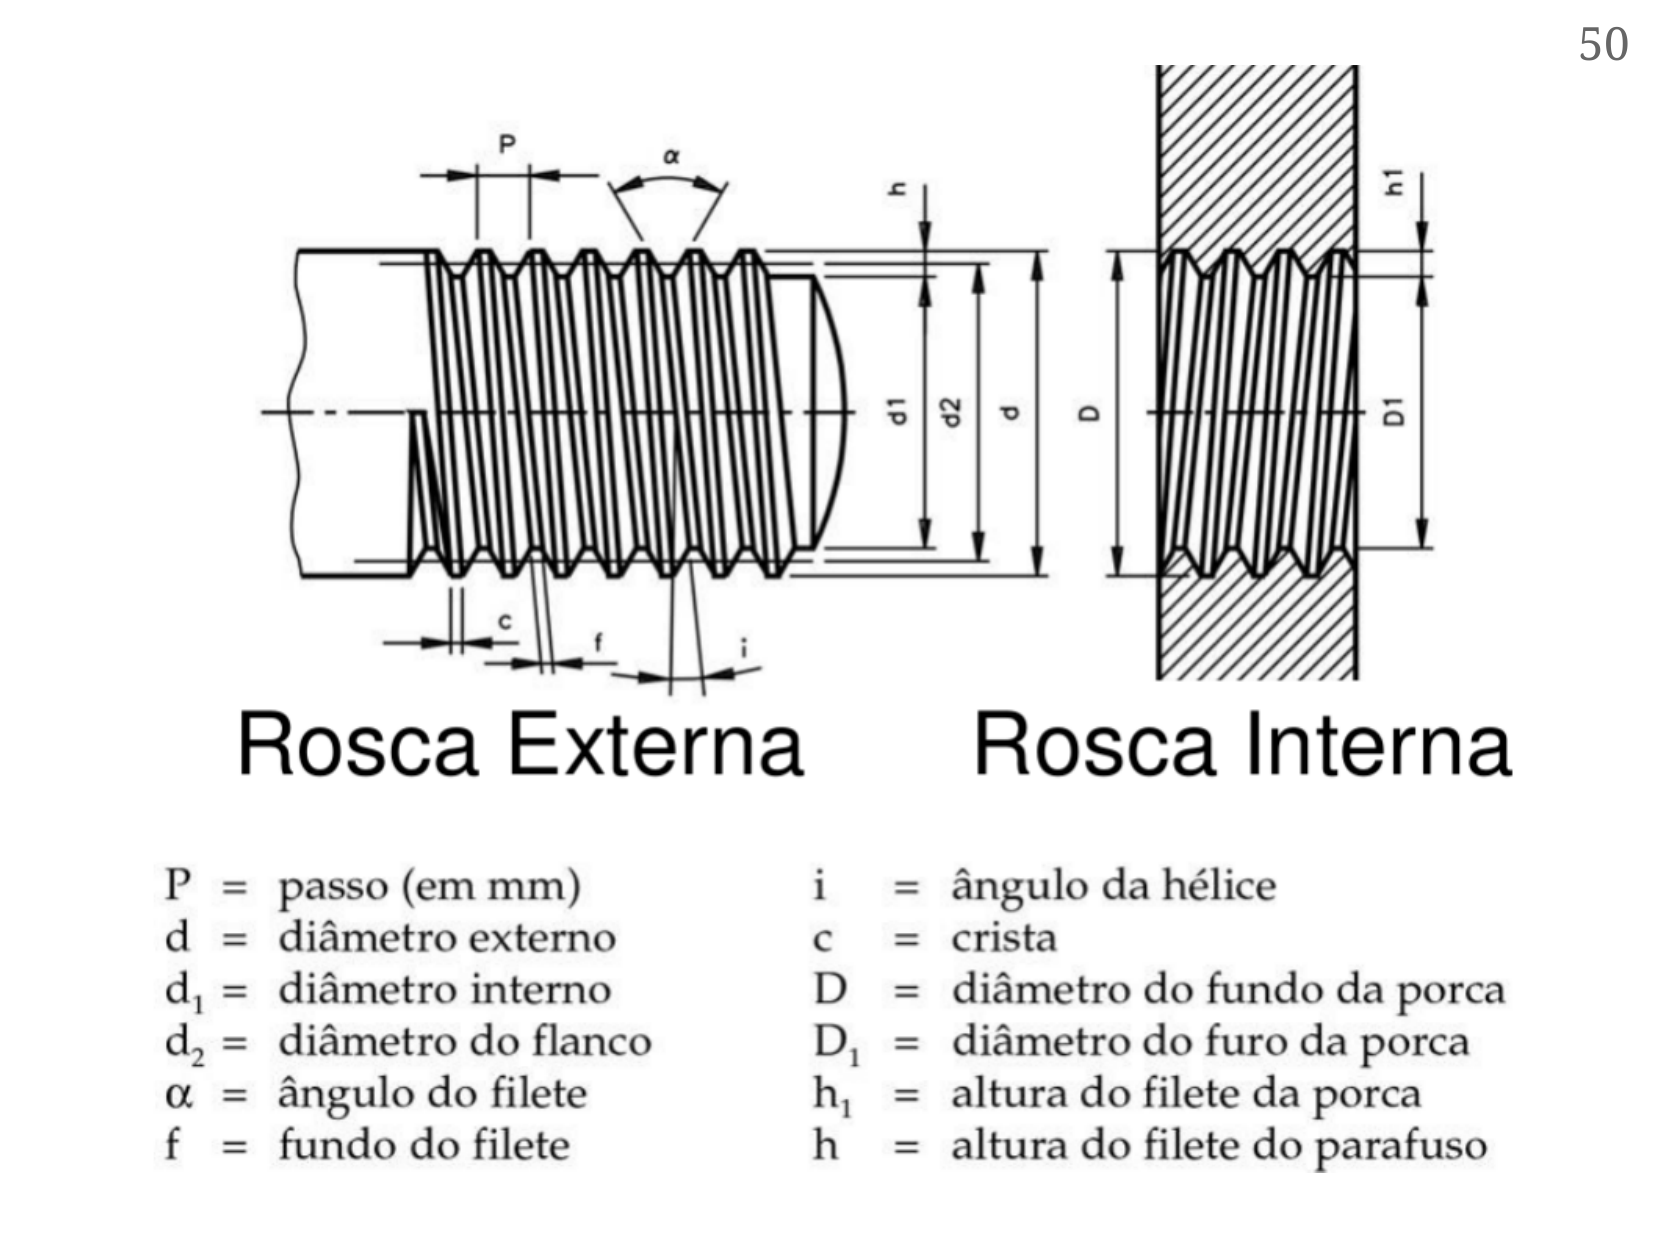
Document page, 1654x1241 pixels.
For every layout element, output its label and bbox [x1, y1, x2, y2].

picture [151, 65, 1519, 1173]
